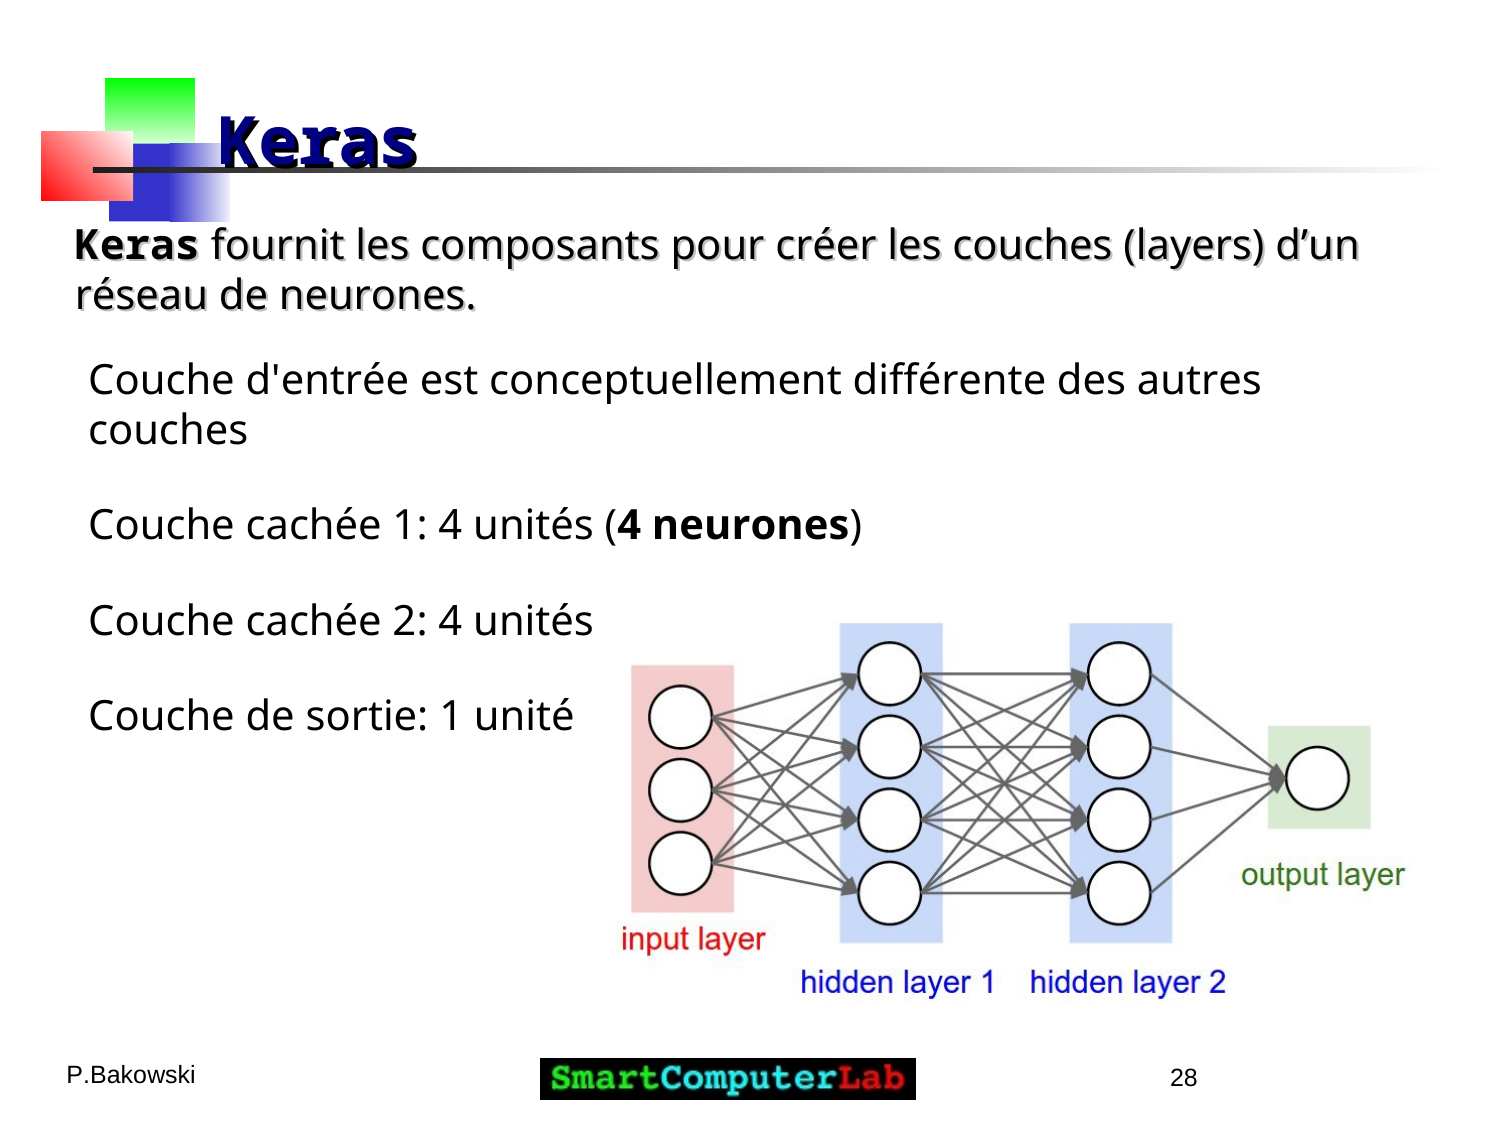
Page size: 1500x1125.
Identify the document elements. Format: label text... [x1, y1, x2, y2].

title Keras [203, 90, 1456, 186]
picture [540, 1058, 916, 1100]
text_box Keras fournit les composants pour créer les couches (layers) d’un réseau de neurones. [60, 210, 1426, 376]
text_box Couche d'entrée est conceptuellement différente des autres couches Couche cachée 1: 4 unités (4 neurones) Couche cachée 2: 4 unités Couche de sortie: 1 unité [73, 345, 1351, 817]
picture [615, 614, 1411, 1006]
